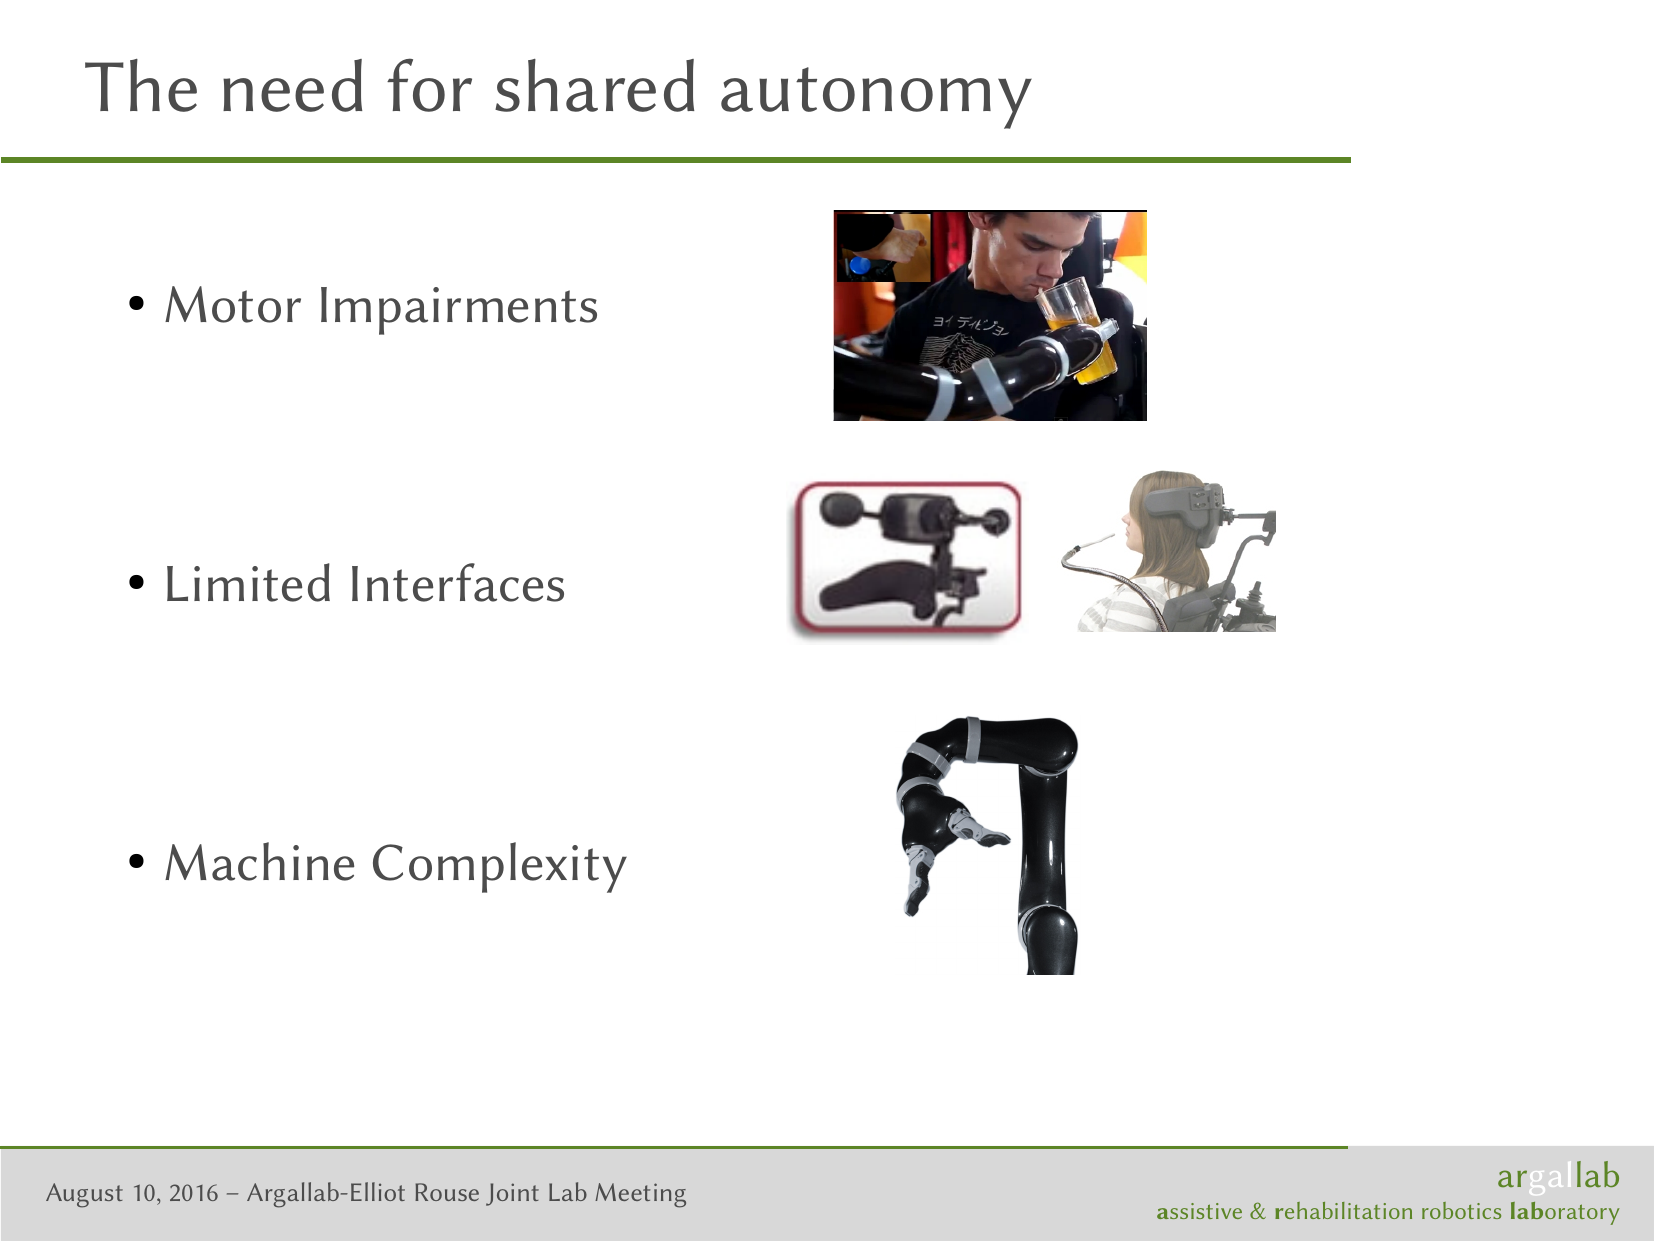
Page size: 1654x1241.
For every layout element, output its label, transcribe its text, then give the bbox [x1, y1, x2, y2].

picture [895, 715, 1081, 976]
picture [786, 473, 1029, 646]
text_box Motor Impairments Limited Interfaces Machine Complexity [112, 266, 691, 903]
text_box The need for shared autonomy [69, 36, 1621, 138]
picture [1049, 470, 1276, 632]
picture [833, 210, 1147, 421]
